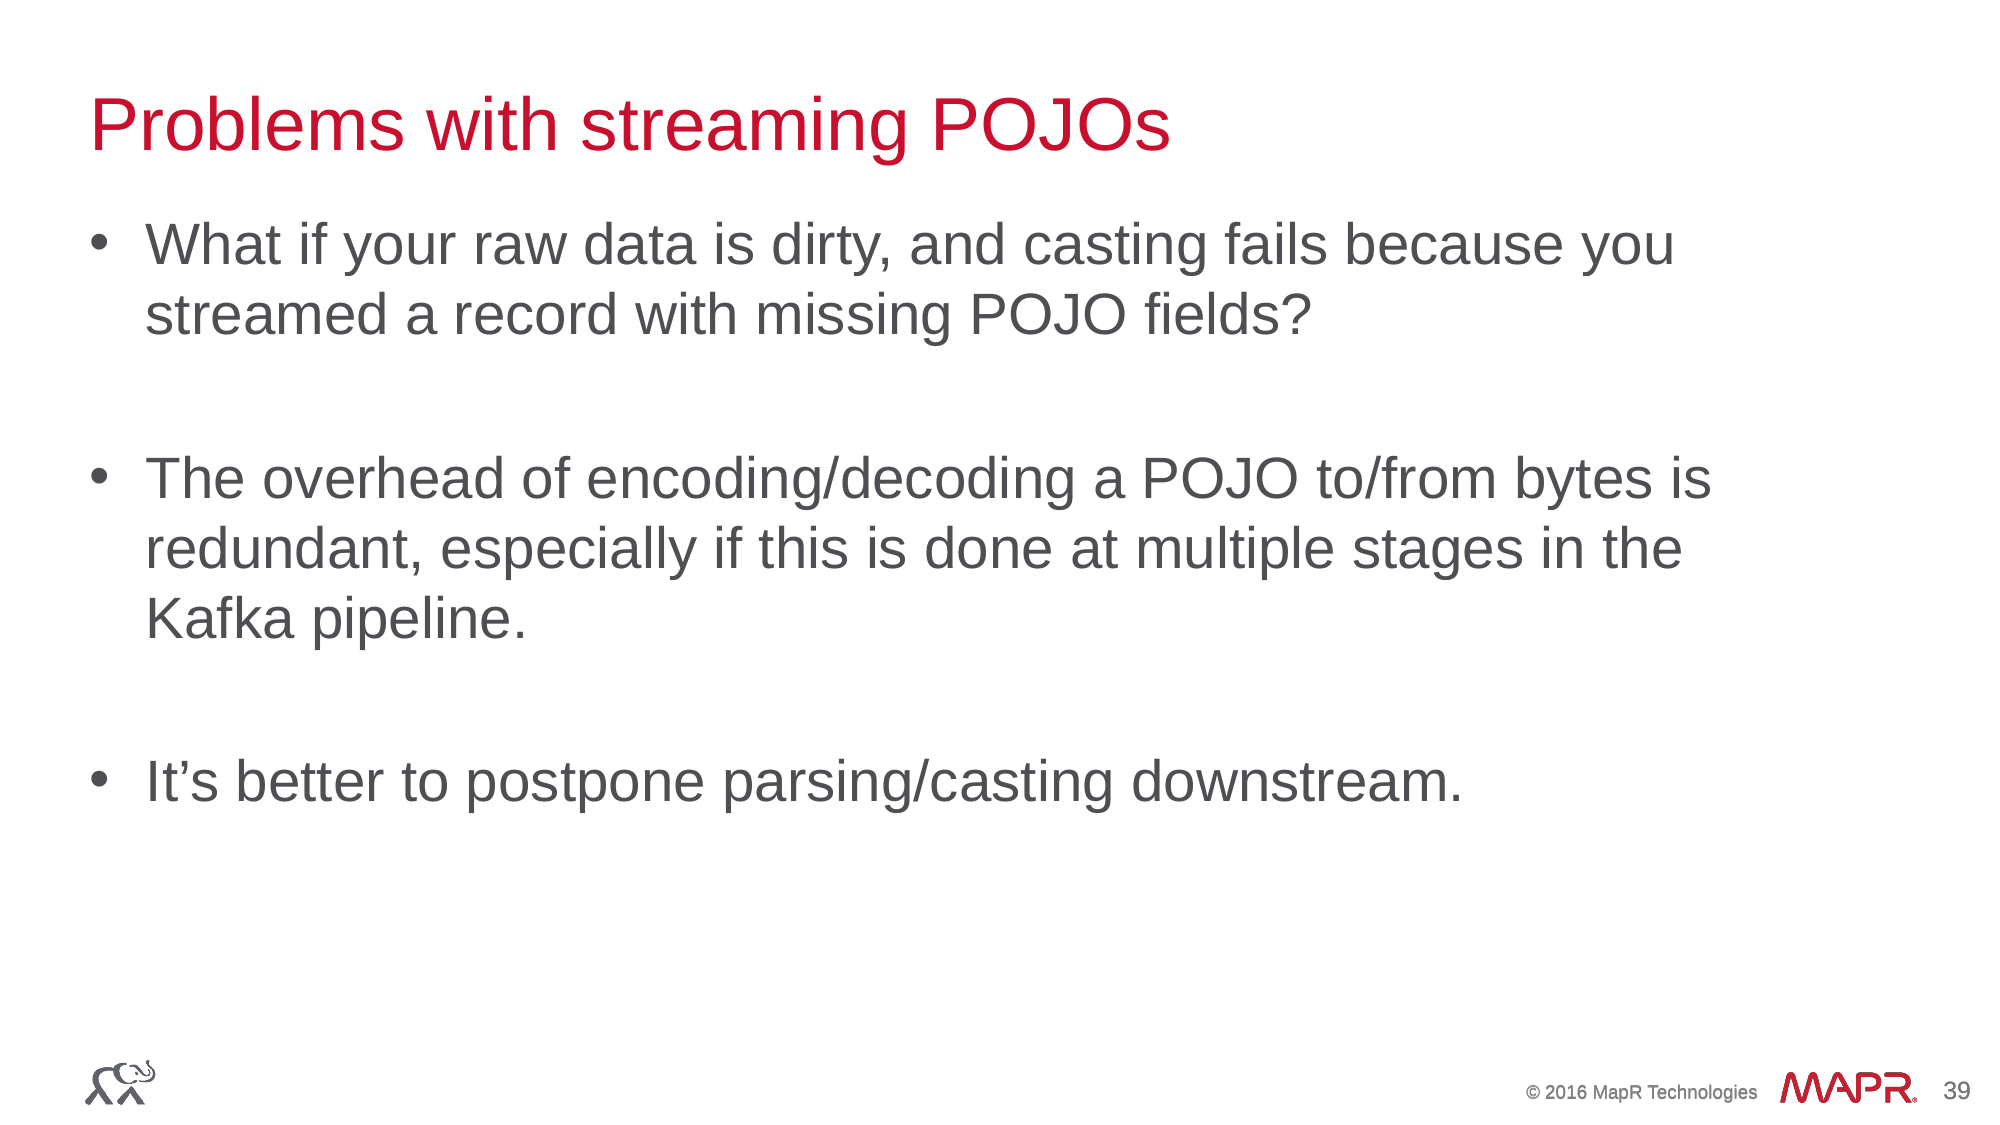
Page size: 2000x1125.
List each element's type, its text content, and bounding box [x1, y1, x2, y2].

title Problems with streaming POJOs [69, 45, 1869, 196]
picture [75, 1038, 167, 1125]
list What if your raw data is dirty, and casting fails because you streamed a record with missing POJO fields? The overhead of encoding/decoding a POJO to/from bytes is redundant, especially if this is done at multiple stages in the Kafka pipeline. It’s better to postpone parsing/casting downstream. [69, 196, 1869, 1005]
